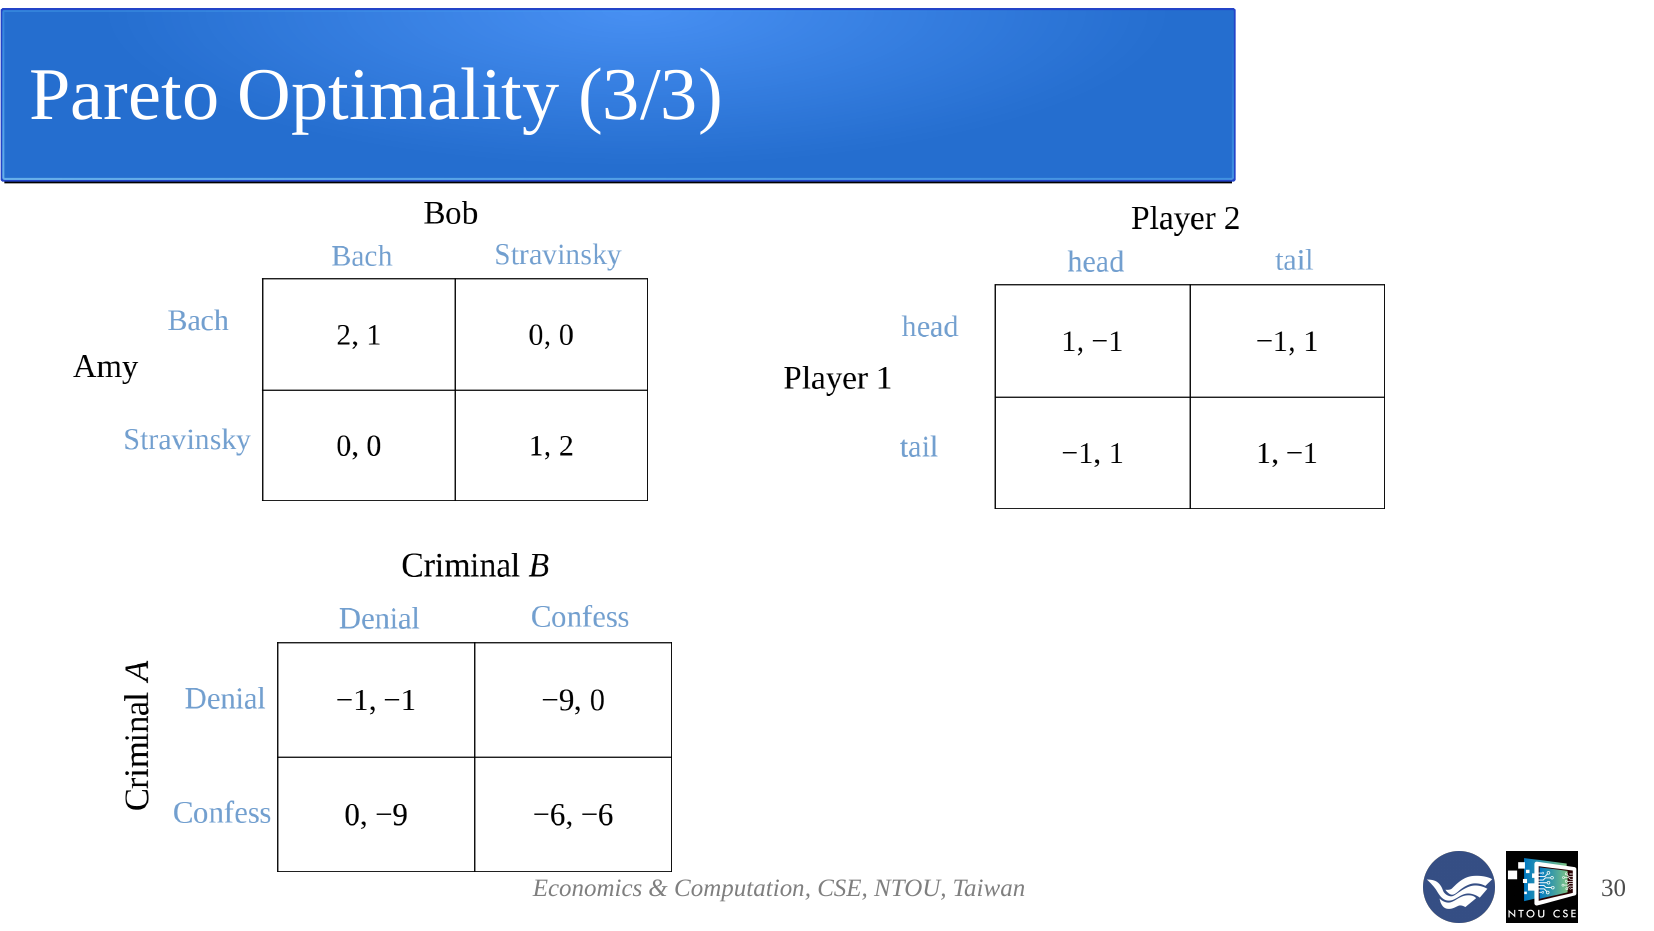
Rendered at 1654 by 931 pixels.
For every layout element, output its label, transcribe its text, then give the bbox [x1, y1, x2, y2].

picture [124, 552, 672, 872]
picture [72, 200, 648, 501]
title Pareto Optimality (3/3) [29, 17, 1138, 172]
picture [1423, 851, 1495, 923]
picture [783, 205, 1385, 509]
picture [1506, 851, 1578, 923]
